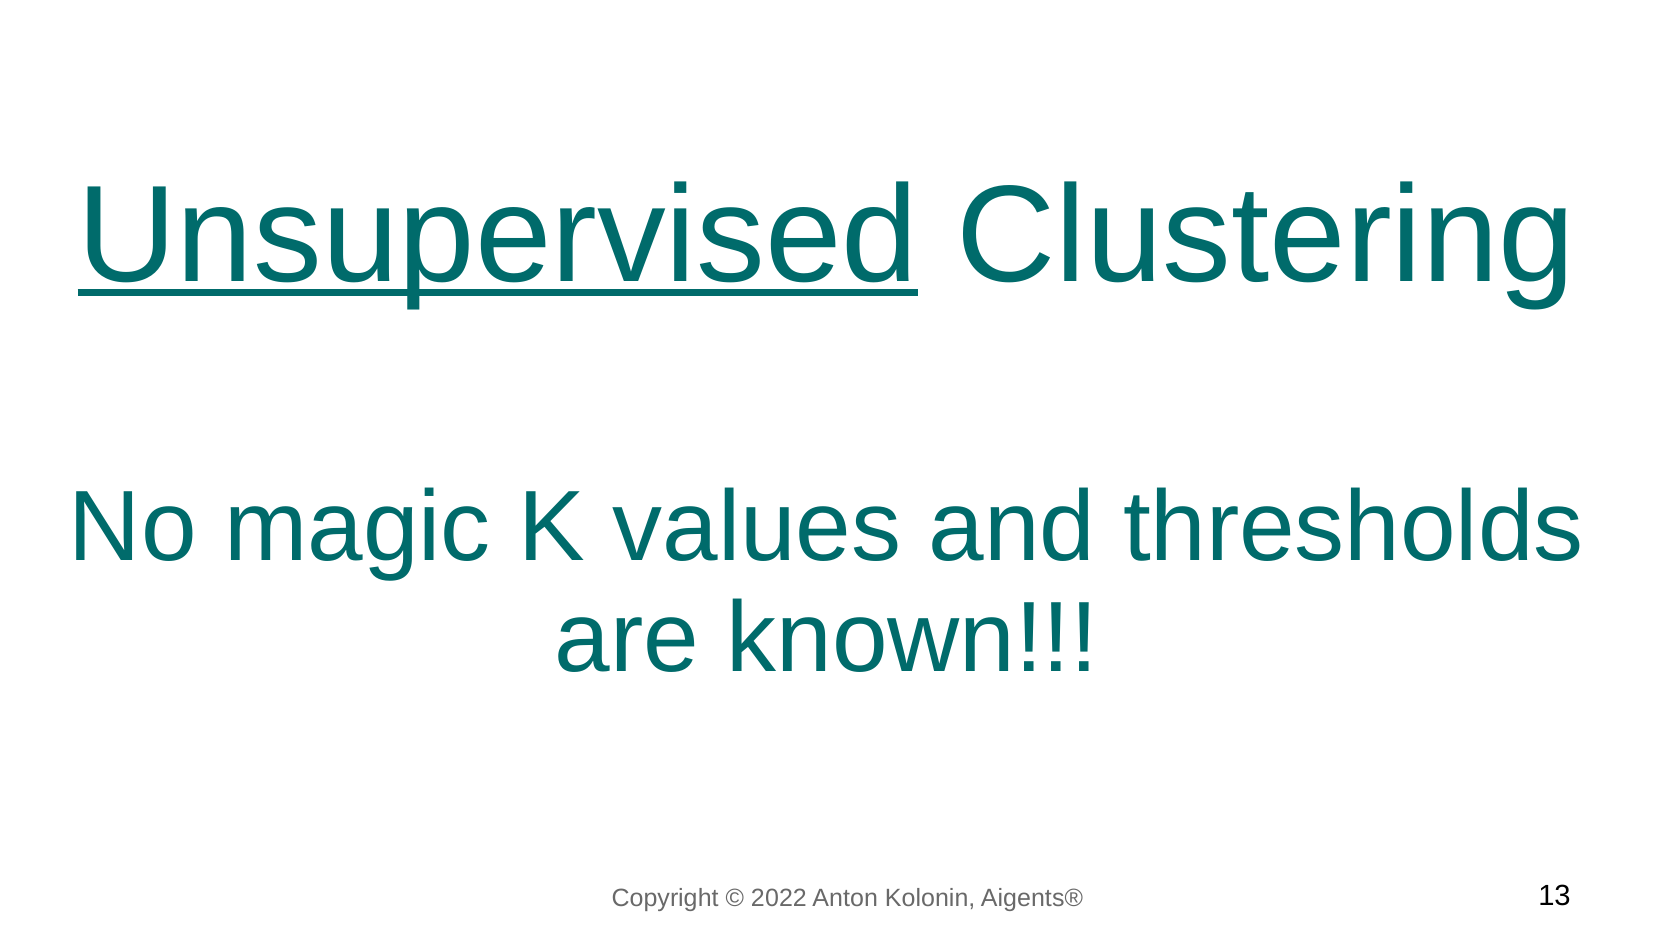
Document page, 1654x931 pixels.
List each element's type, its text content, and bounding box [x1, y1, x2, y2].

text_box Unsupervised Clustering No magic K values and thresholds are known!!! [0, 270, 1654, 580]
